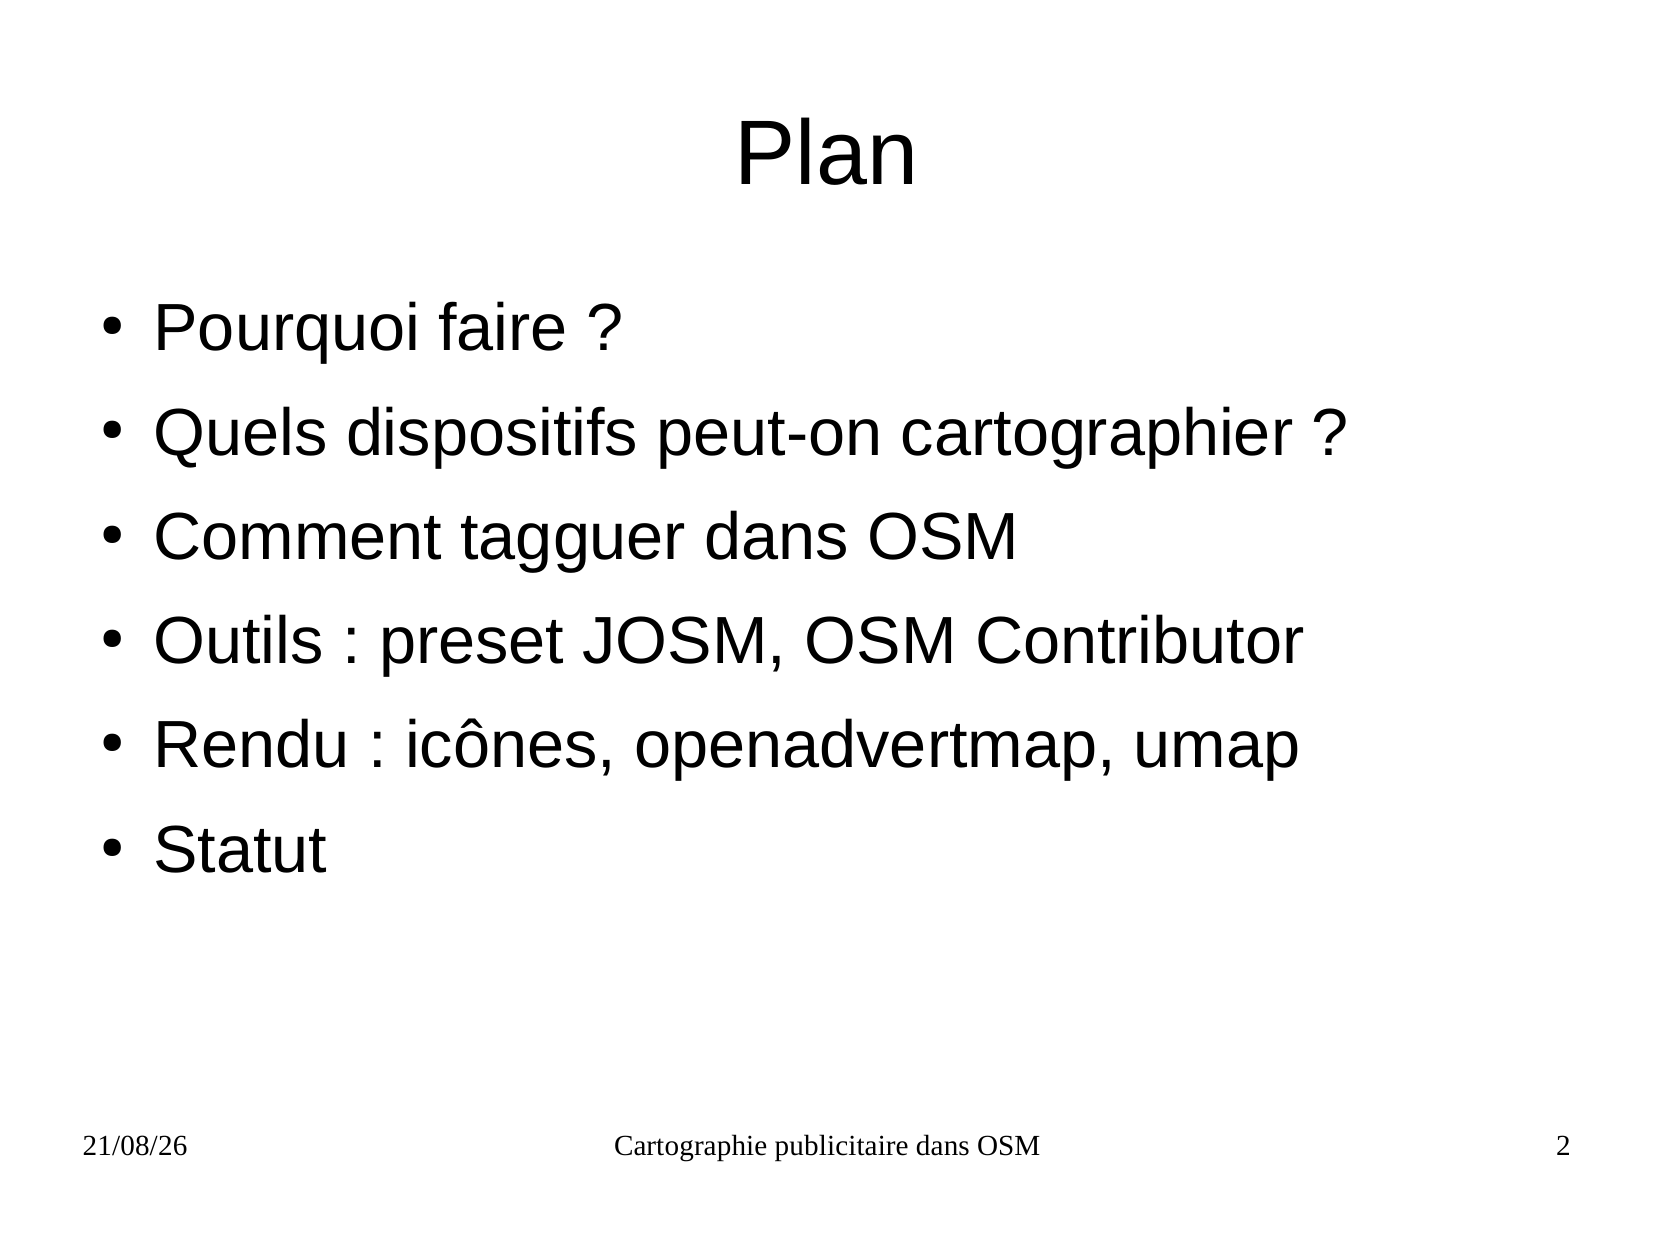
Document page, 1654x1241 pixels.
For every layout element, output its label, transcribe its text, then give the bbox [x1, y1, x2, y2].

list Pourquoi faire ? Quels dispositifs peut-on cartographier ? Comment tagguer dans OSM Outils : preset JOSM, OSM Contributor Rendu : icônes, openadvertmap, umap Statut [82, 290, 1571, 1010]
title Plan [82, 49, 1571, 257]
